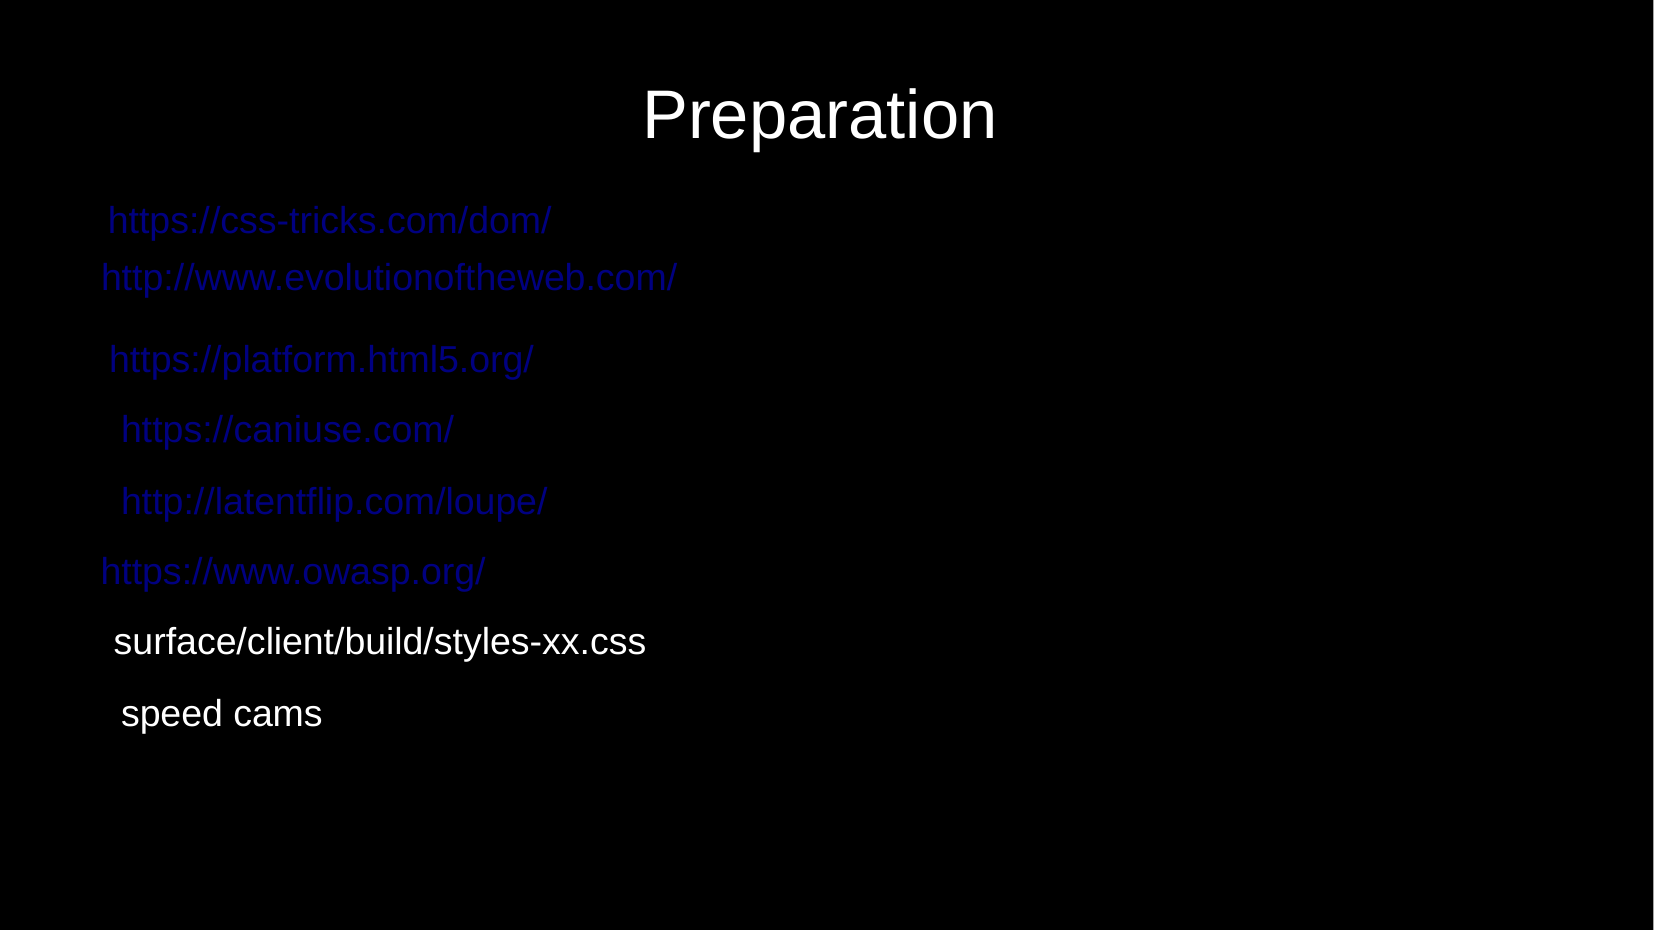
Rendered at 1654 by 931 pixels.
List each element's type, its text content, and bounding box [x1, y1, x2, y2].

text_box https://platform.html5.org/ [94, 331, 630, 402]
text_box https://css-tricks.com/dom/ [93, 192, 638, 248]
text_box http://latentflip.com/loupe/ [106, 473, 646, 544]
text_box https://www.owasp.org/ [85, 543, 567, 614]
text_box https://caniuse.com/ [106, 401, 509, 472]
text_box surface/client/build/styles-xx.css [99, 613, 662, 671]
text_box speed cams [106, 685, 669, 742]
title Preparation [82, 37, 1571, 193]
text_box http://www.evolutionoftheweb.com/ [86, 248, 815, 319]
